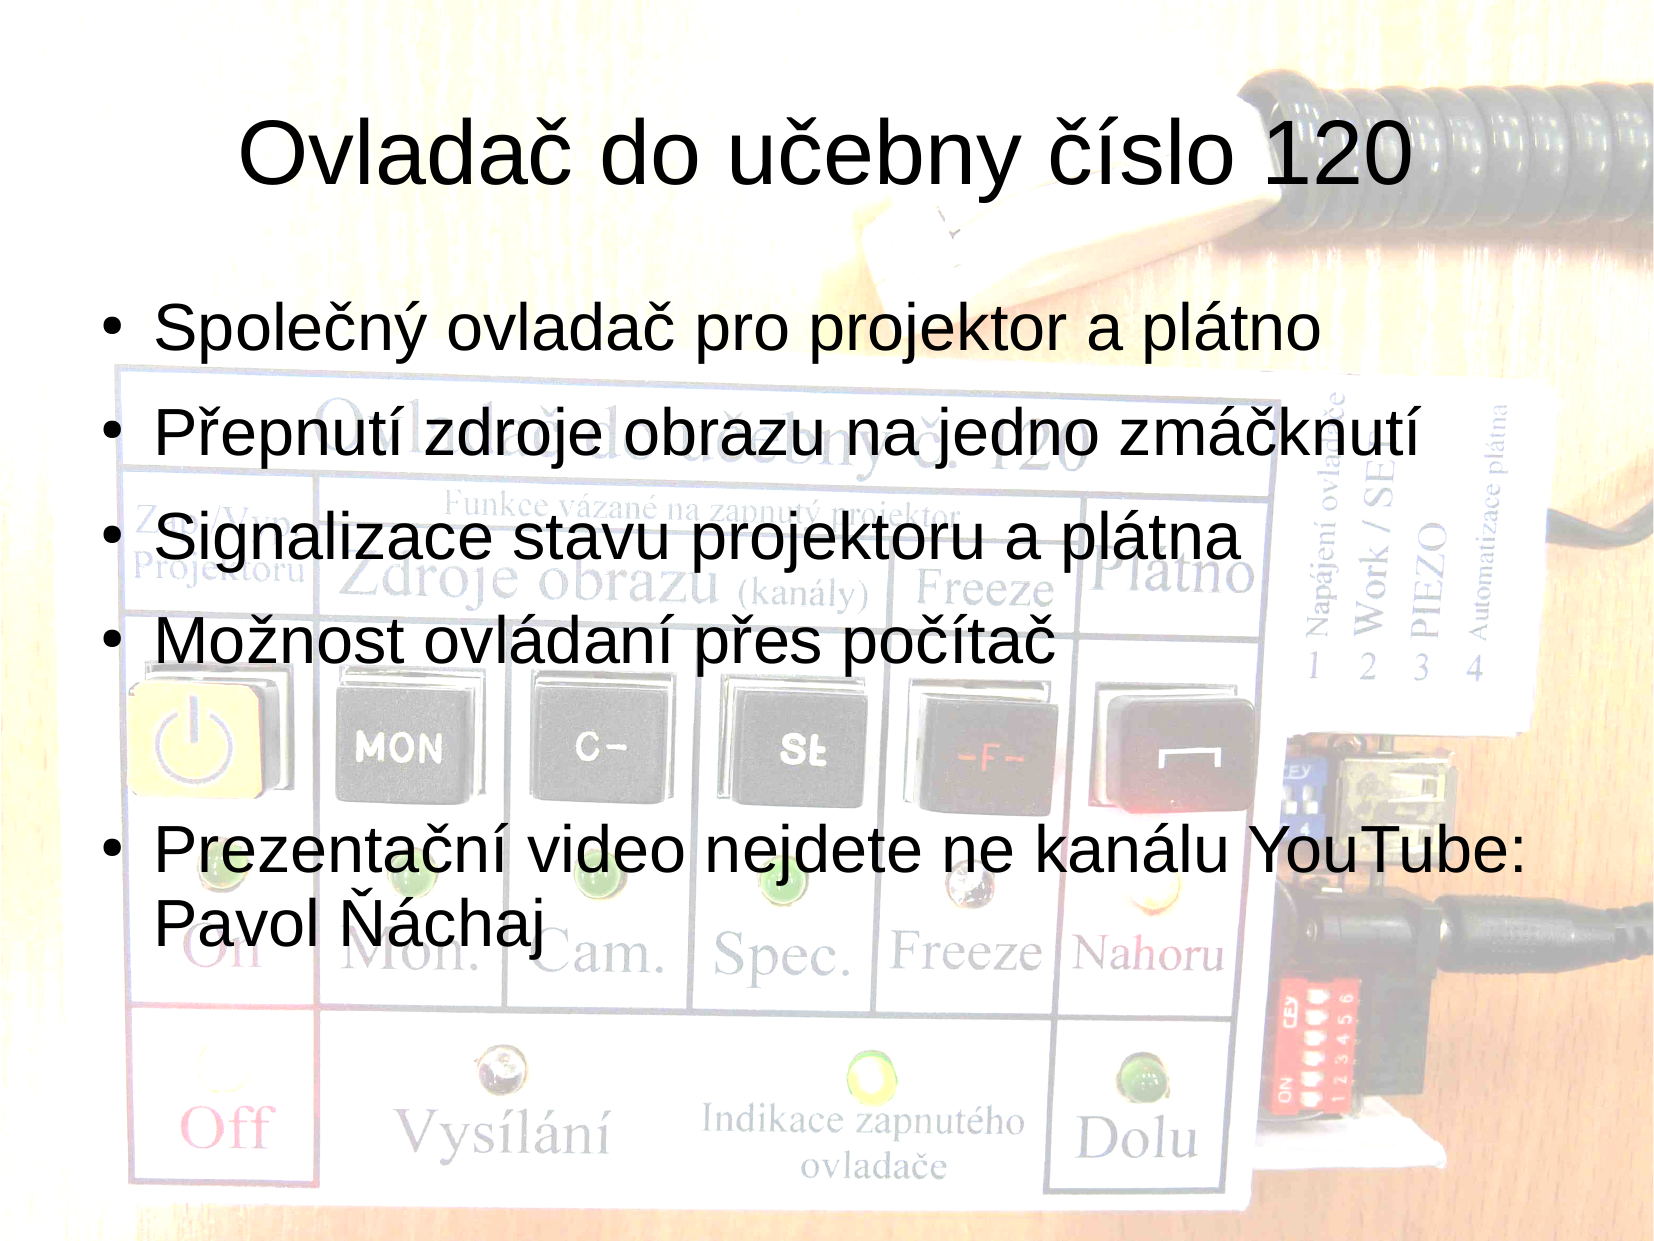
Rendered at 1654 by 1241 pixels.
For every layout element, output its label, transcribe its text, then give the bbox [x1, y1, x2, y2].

list Společný ovladač pro projektor a plátno Přepnutí zdroje obrazu na jedno zmáčknutí Signalizace stavu projektoru a plátna Možnost ovládaní přes počítač Prezentační video nejdete ne kanálu YouTube: Pavol Ňáchaj [82, 290, 1571, 1010]
title Ovladač do učebny číslo 120 [82, 49, 1571, 257]
picture [1, 0, 1654, 1241]
